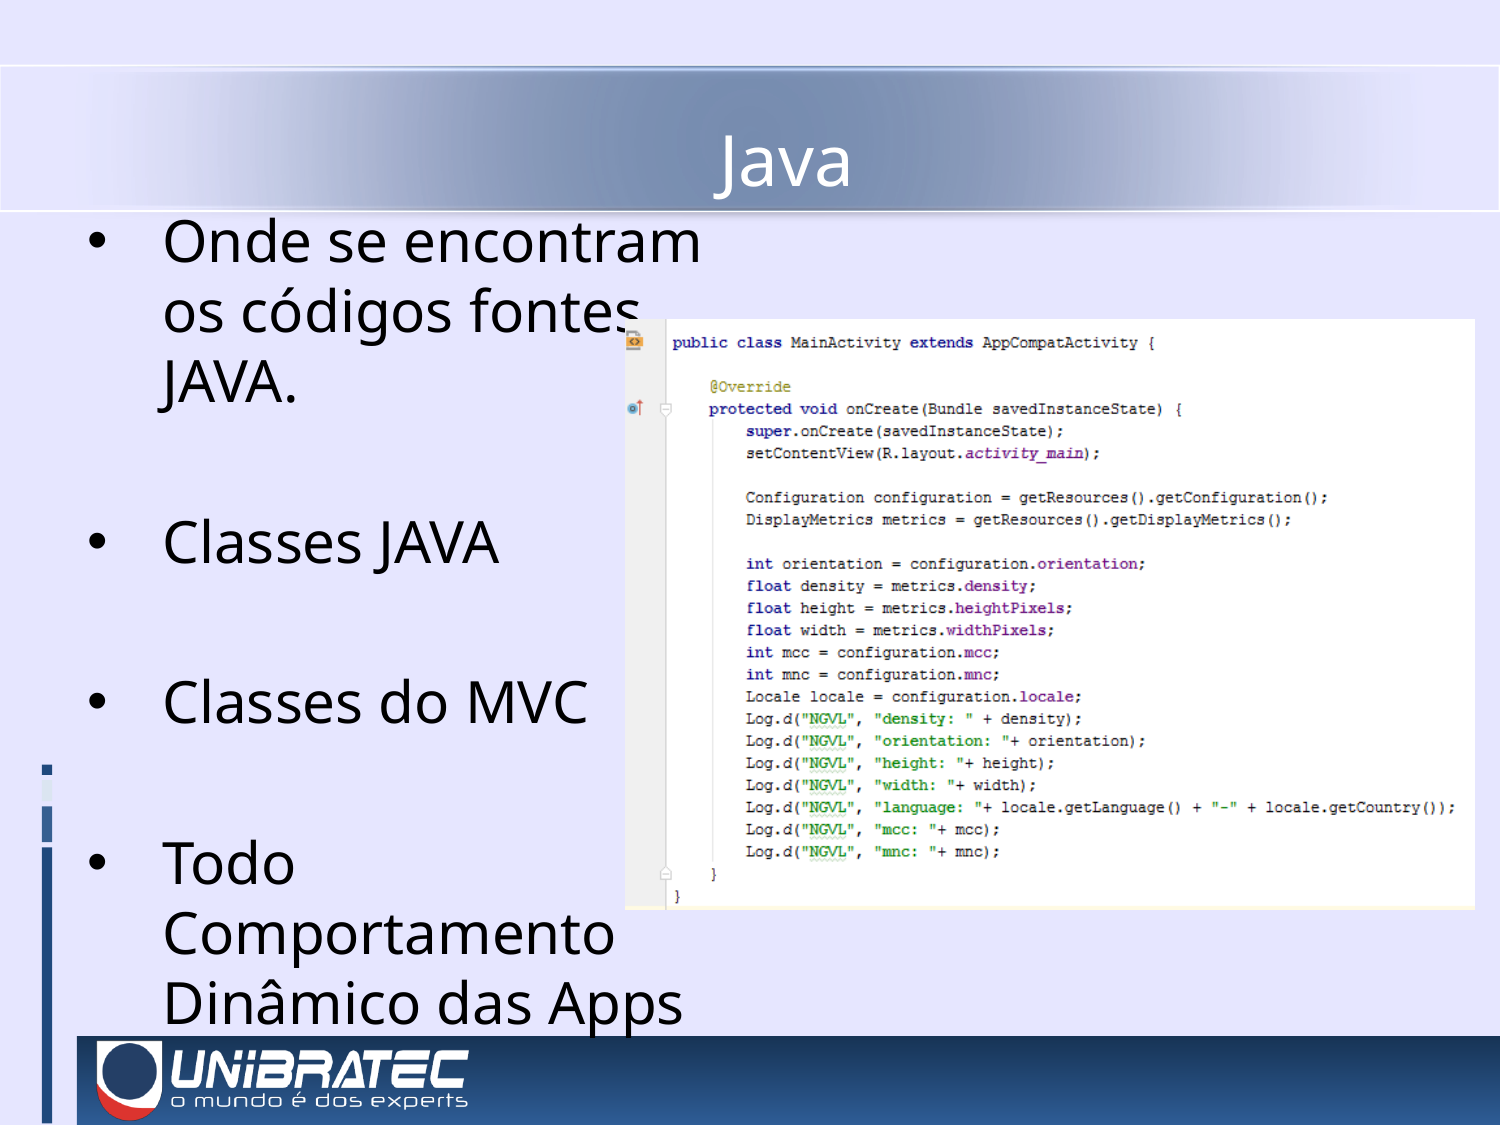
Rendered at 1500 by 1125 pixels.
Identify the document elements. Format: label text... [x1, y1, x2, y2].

list Onde se encontram os códigos fontes JAVA. Classes JAVA Classes do MVC Todo Comportamento Dinâmico das Apps [72, 196, 733, 945]
picture [0, 58, 1500, 227]
title Java [150, 84, 1424, 233]
picture [96, 1040, 469, 1121]
picture [625, 319, 1475, 910]
